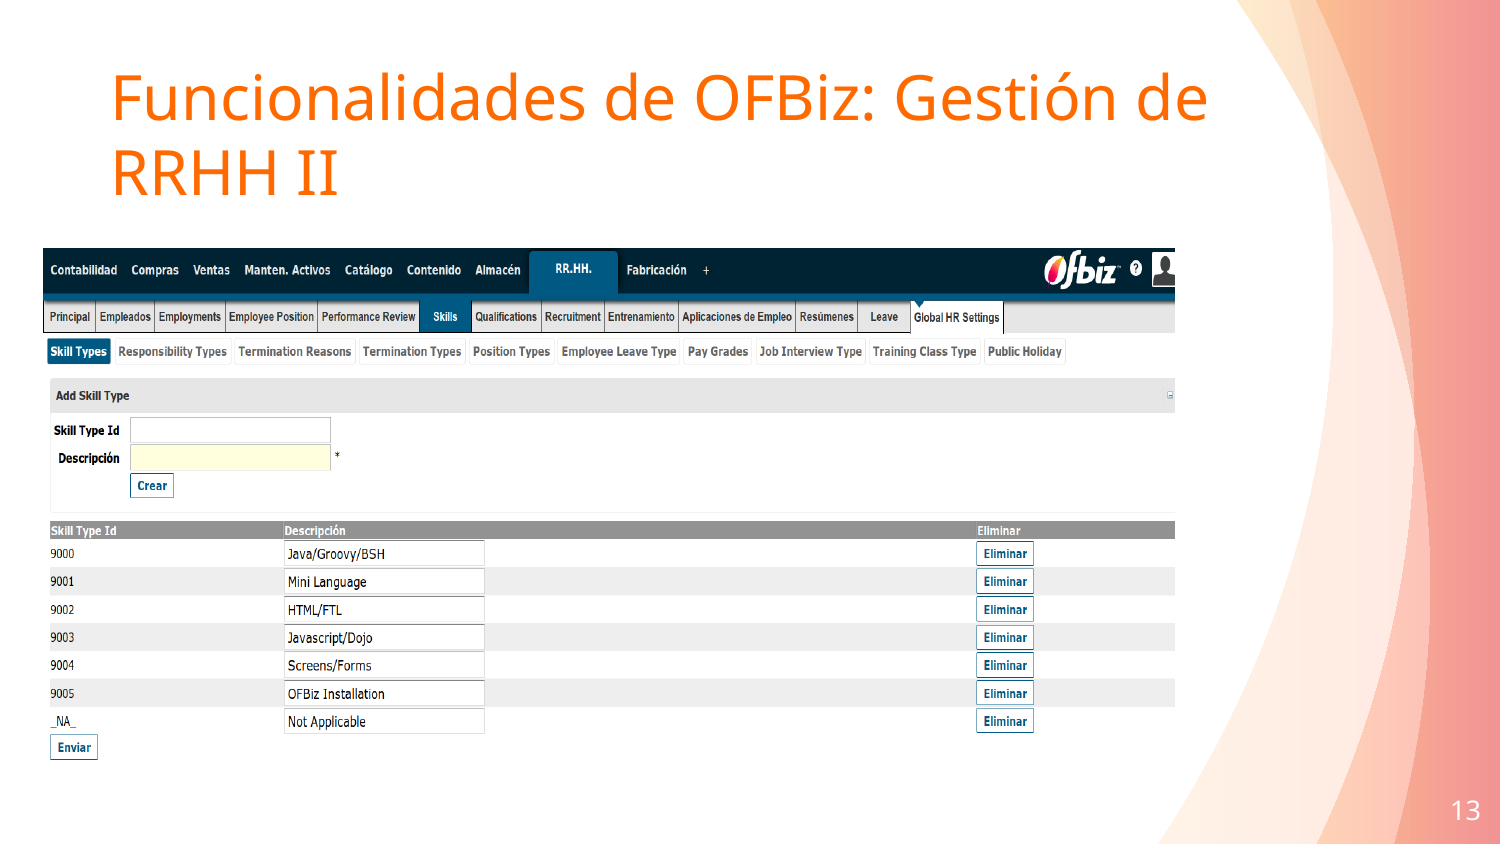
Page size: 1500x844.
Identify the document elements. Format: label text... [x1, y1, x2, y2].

picture [364, 266, 392, 276]
picture [633, 266, 667, 274]
picture [139, 268, 154, 274]
picture [301, 266, 307, 273]
picture [523, 248, 625, 292]
slide_number 1 [1391, 779, 1482, 844]
picture [311, 266, 323, 274]
picture [76, 266, 116, 274]
picture [43, 301, 1175, 780]
picture [440, 266, 460, 274]
picture [280, 268, 287, 274]
picture [157, 268, 167, 274]
picture [218, 268, 226, 274]
picture [628, 266, 633, 274]
picture [571, 264, 591, 272]
picture [167, 268, 178, 274]
picture [1131, 261, 1141, 275]
picture [1077, 256, 1115, 283]
picture [66, 266, 73, 274]
picture [195, 266, 205, 274]
title Funcionalidades de OFBiz: Gestión de RRHH II [110, 86, 1295, 209]
picture [1153, 253, 1175, 286]
picture [1045, 256, 1066, 284]
picture [1061, 251, 1080, 289]
picture [508, 268, 520, 274]
picture [667, 266, 679, 274]
picture [438, 313, 451, 320]
picture [208, 266, 215, 274]
picture [476, 266, 504, 274]
picture [415, 268, 426, 274]
picture [262, 266, 269, 274]
picture [246, 266, 259, 274]
picture [293, 266, 301, 274]
